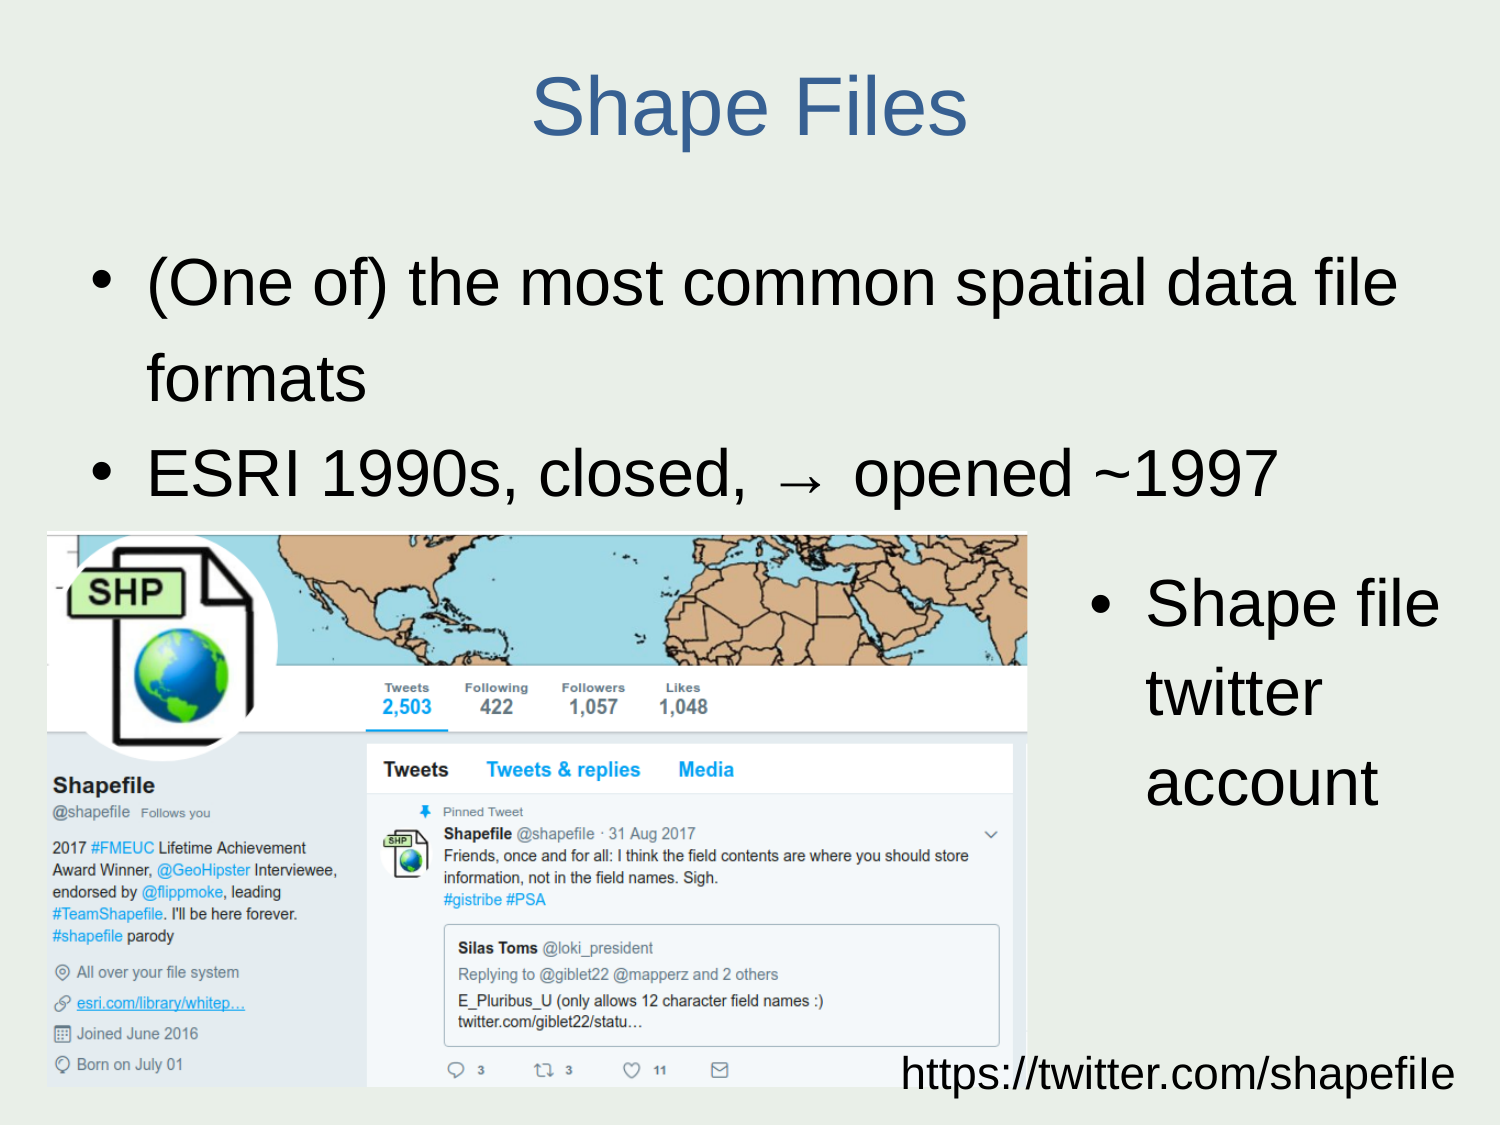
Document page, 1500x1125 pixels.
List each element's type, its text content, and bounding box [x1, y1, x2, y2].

text_box Shape file twitter account [1074, 543, 1500, 934]
text_box Shape Files [74, 45, 1425, 215]
text_box (One of) the most common spatial data file formats ESRI 1990s, closed, → opened ~1997 [74, 215, 1425, 1005]
text_box https://twitter.com/shapefiIe [885, 1041, 1500, 1125]
picture [47, 531, 1028, 1087]
